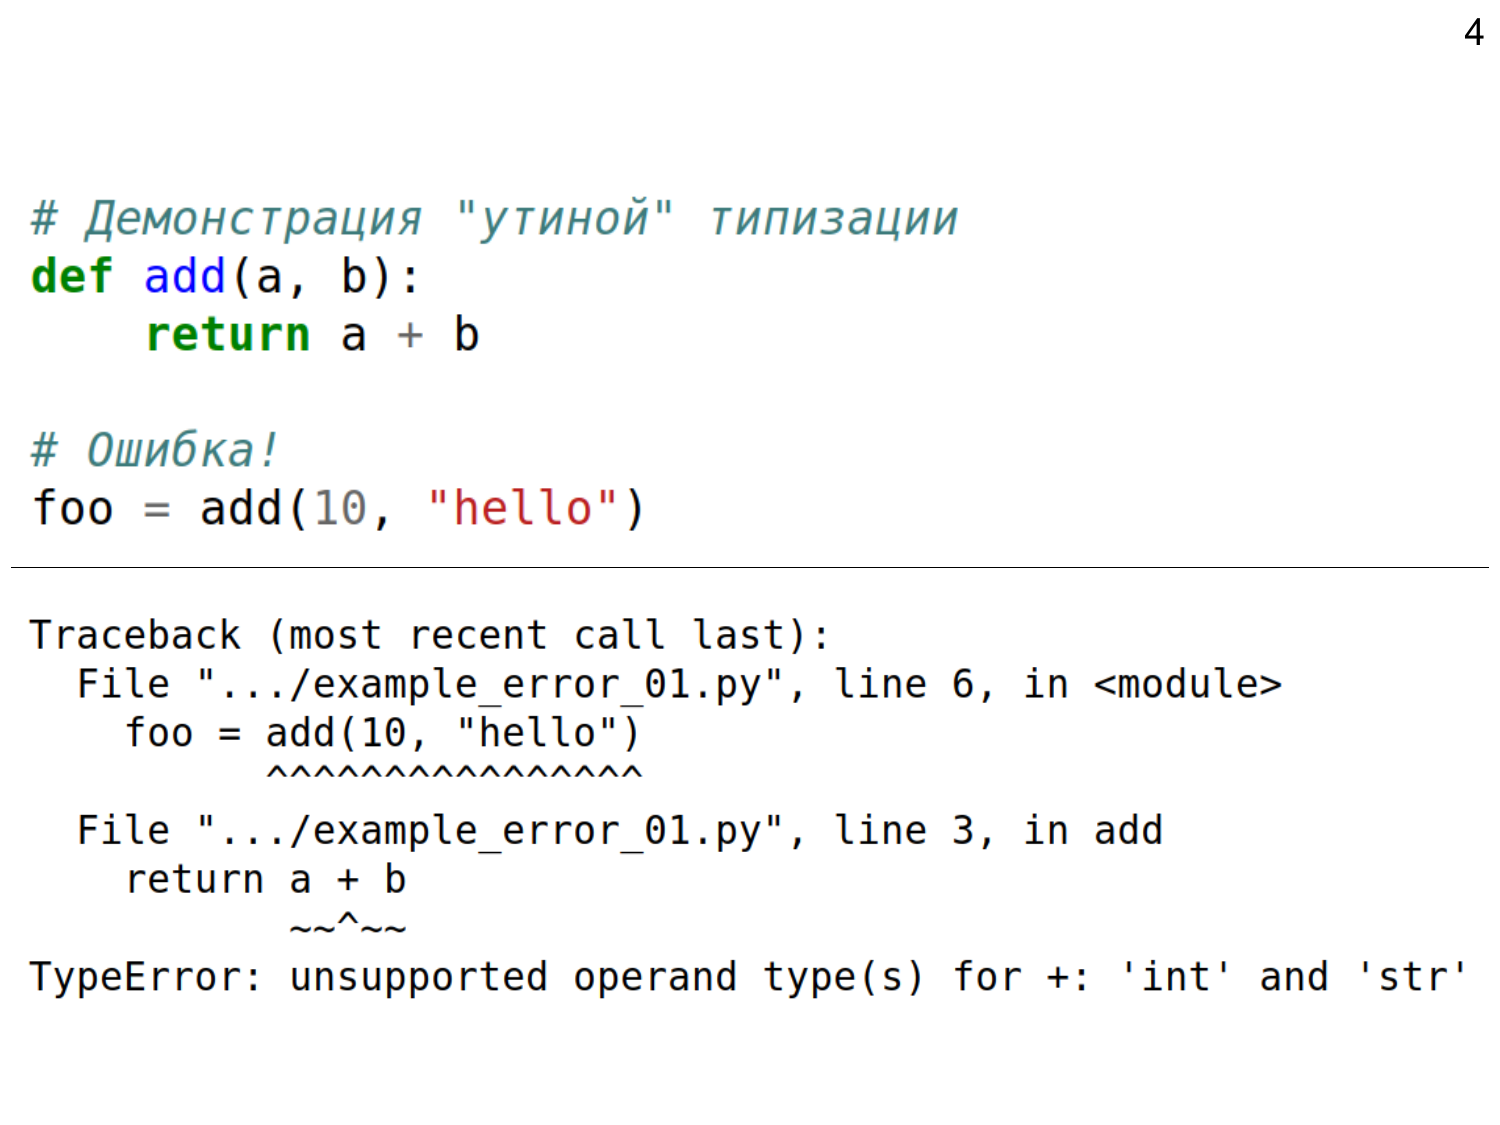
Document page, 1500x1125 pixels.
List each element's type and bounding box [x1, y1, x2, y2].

picture [21, 183, 972, 545]
picture [18, 604, 1476, 1005]
